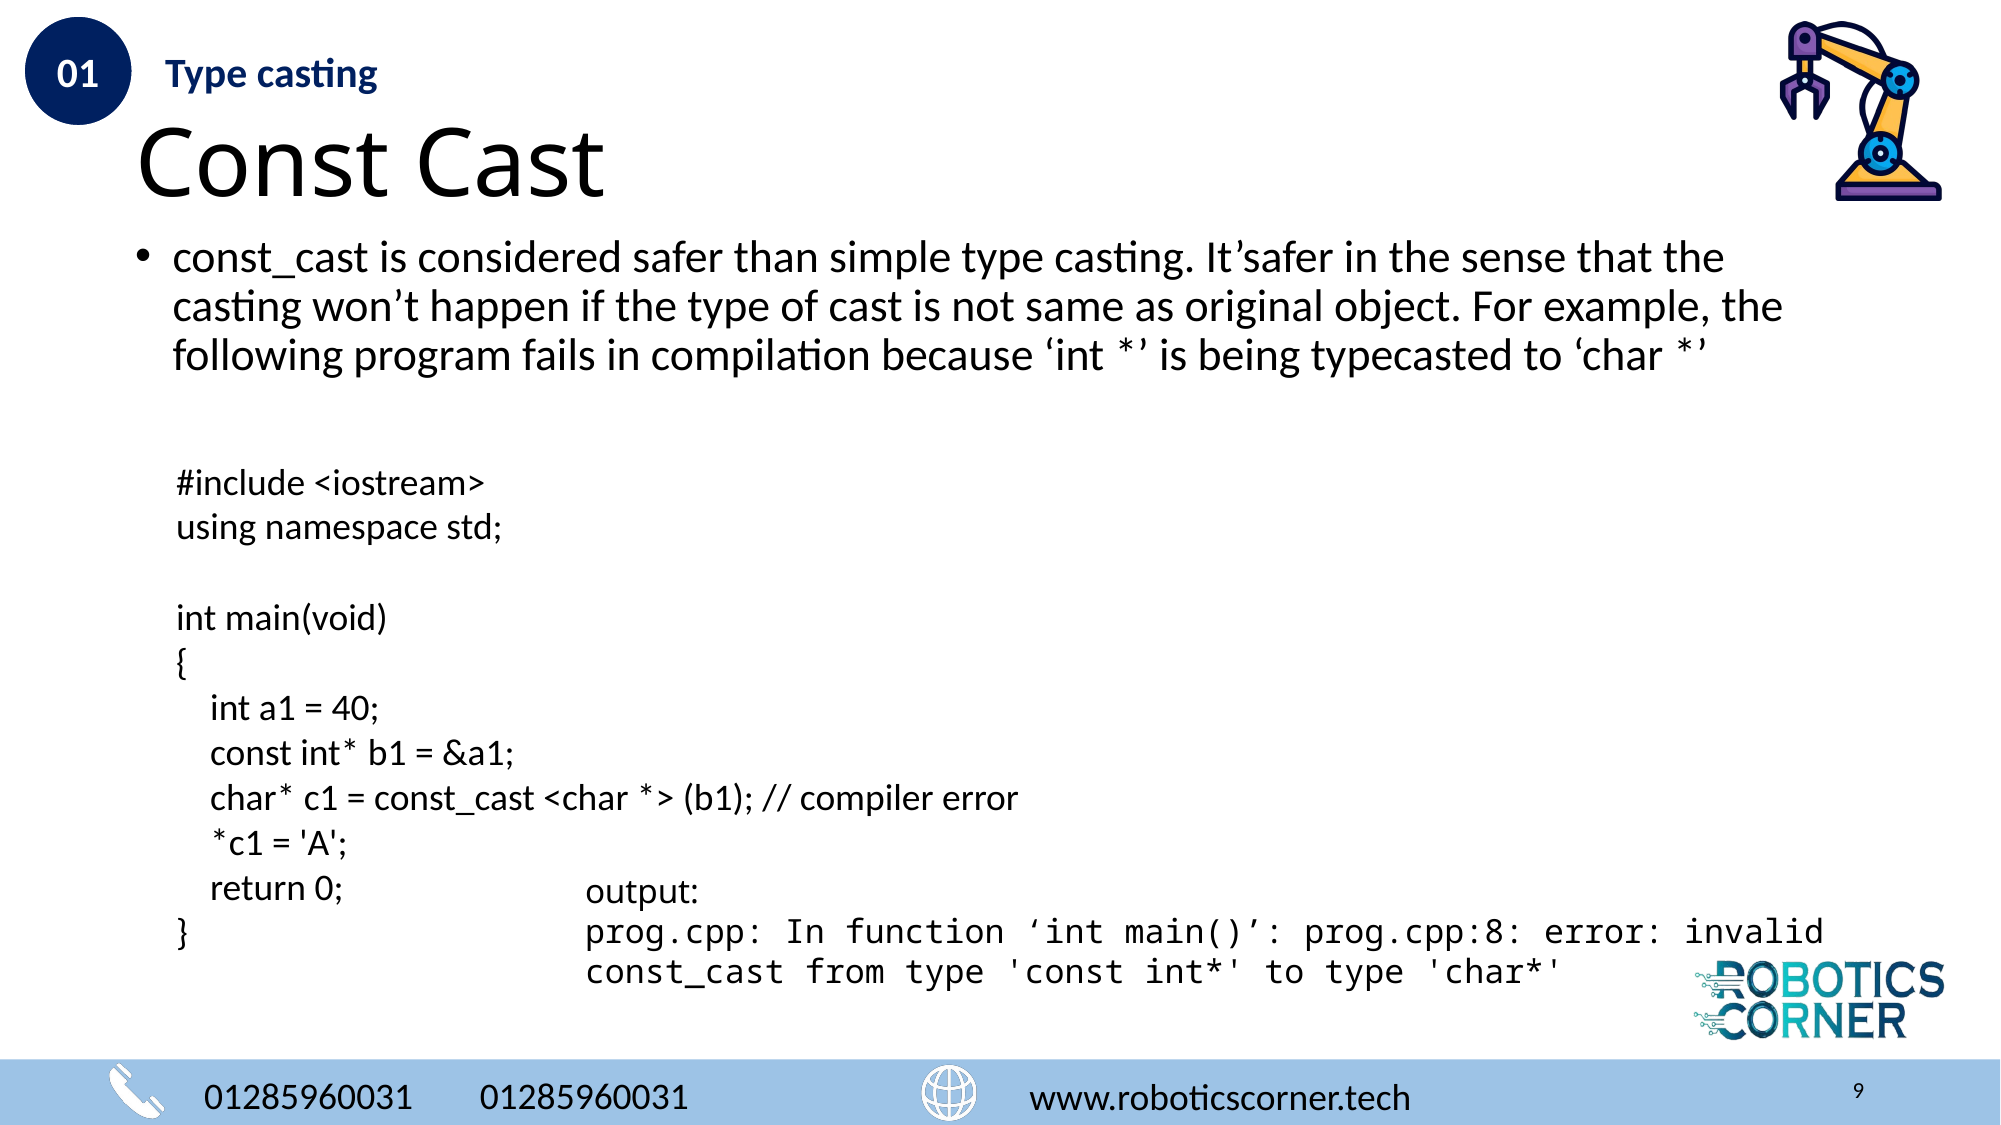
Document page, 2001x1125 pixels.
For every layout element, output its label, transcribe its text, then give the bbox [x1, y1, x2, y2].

picture [1680, 859, 1953, 1059]
text_box Type casting [150, 38, 622, 103]
title Const Cast [120, 107, 1846, 224]
text_box #include <iostream> using namespace std; int main(void) { int a1 = 40; const int* b1 = &a1; char* c1 = const_cast <char *> (b1); // compiler error *c1 = 'A'; return 0; } [161, 450, 1261, 960]
text_box output: prog.cpp: In function ‘int main()’: prog.cpp:8: error: invalid const_cast from type 'const int*' to type 'char*' [585, 870, 1880, 1001]
picture [915, 1059, 981, 1125]
text_box 01 [22, 14, 134, 128]
list const_cast is considered safer than simple type casting. It’safer in the sense that the casting won’t happen if the type of cast is not same as original object. For example, the following program fails in compilation because ‘int *’ is being typecasted to ‘char *’ [120, 224, 1846, 911]
picture [103, 1057, 170, 1124]
picture [1771, 21, 1950, 201]
